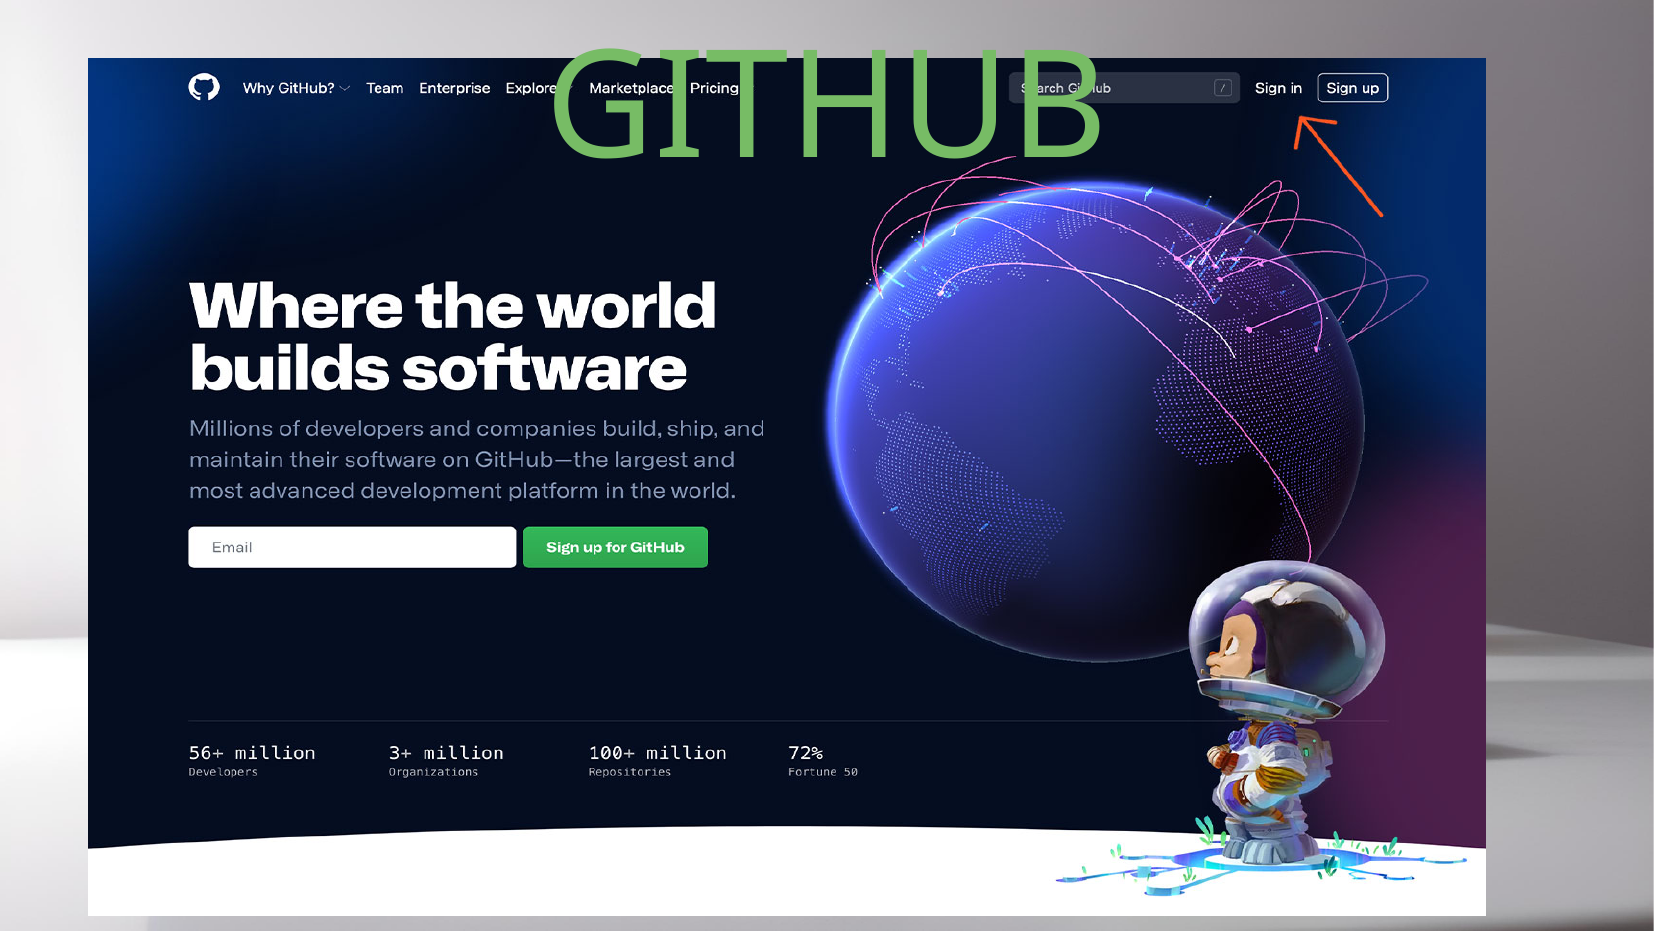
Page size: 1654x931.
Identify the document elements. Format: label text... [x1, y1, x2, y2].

picture [0, 0, 1654, 931]
title GITHUB [82, 21, 1571, 178]
